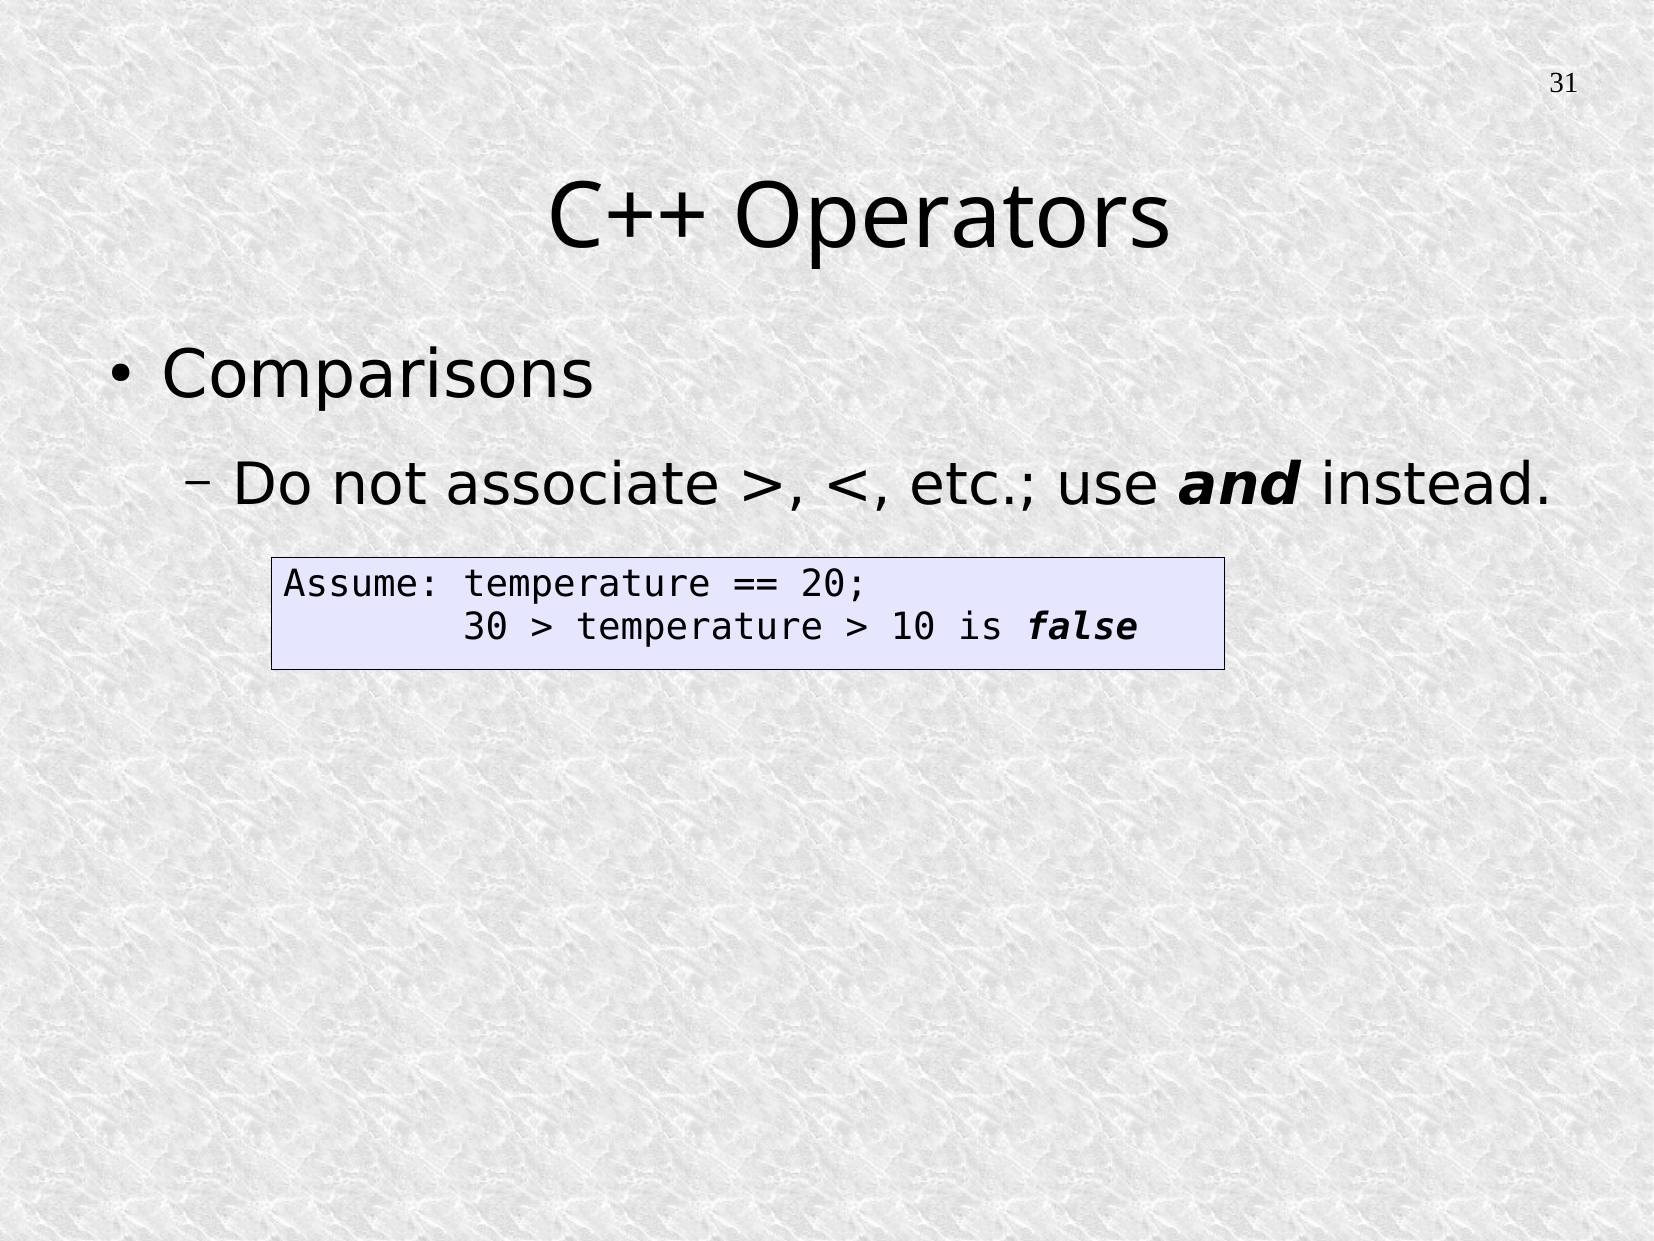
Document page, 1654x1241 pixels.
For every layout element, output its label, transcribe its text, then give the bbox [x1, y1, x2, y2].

picture [0, 0, 1654, 1241]
text_box Assume: temperature == 20; 30 > temperature > 10 is false [283, 561, 1215, 683]
title C++ Operators [91, 81, 1629, 335]
list Comparisons Do not associate >, <, etc.; use and instead. [91, 335, 1629, 776]
